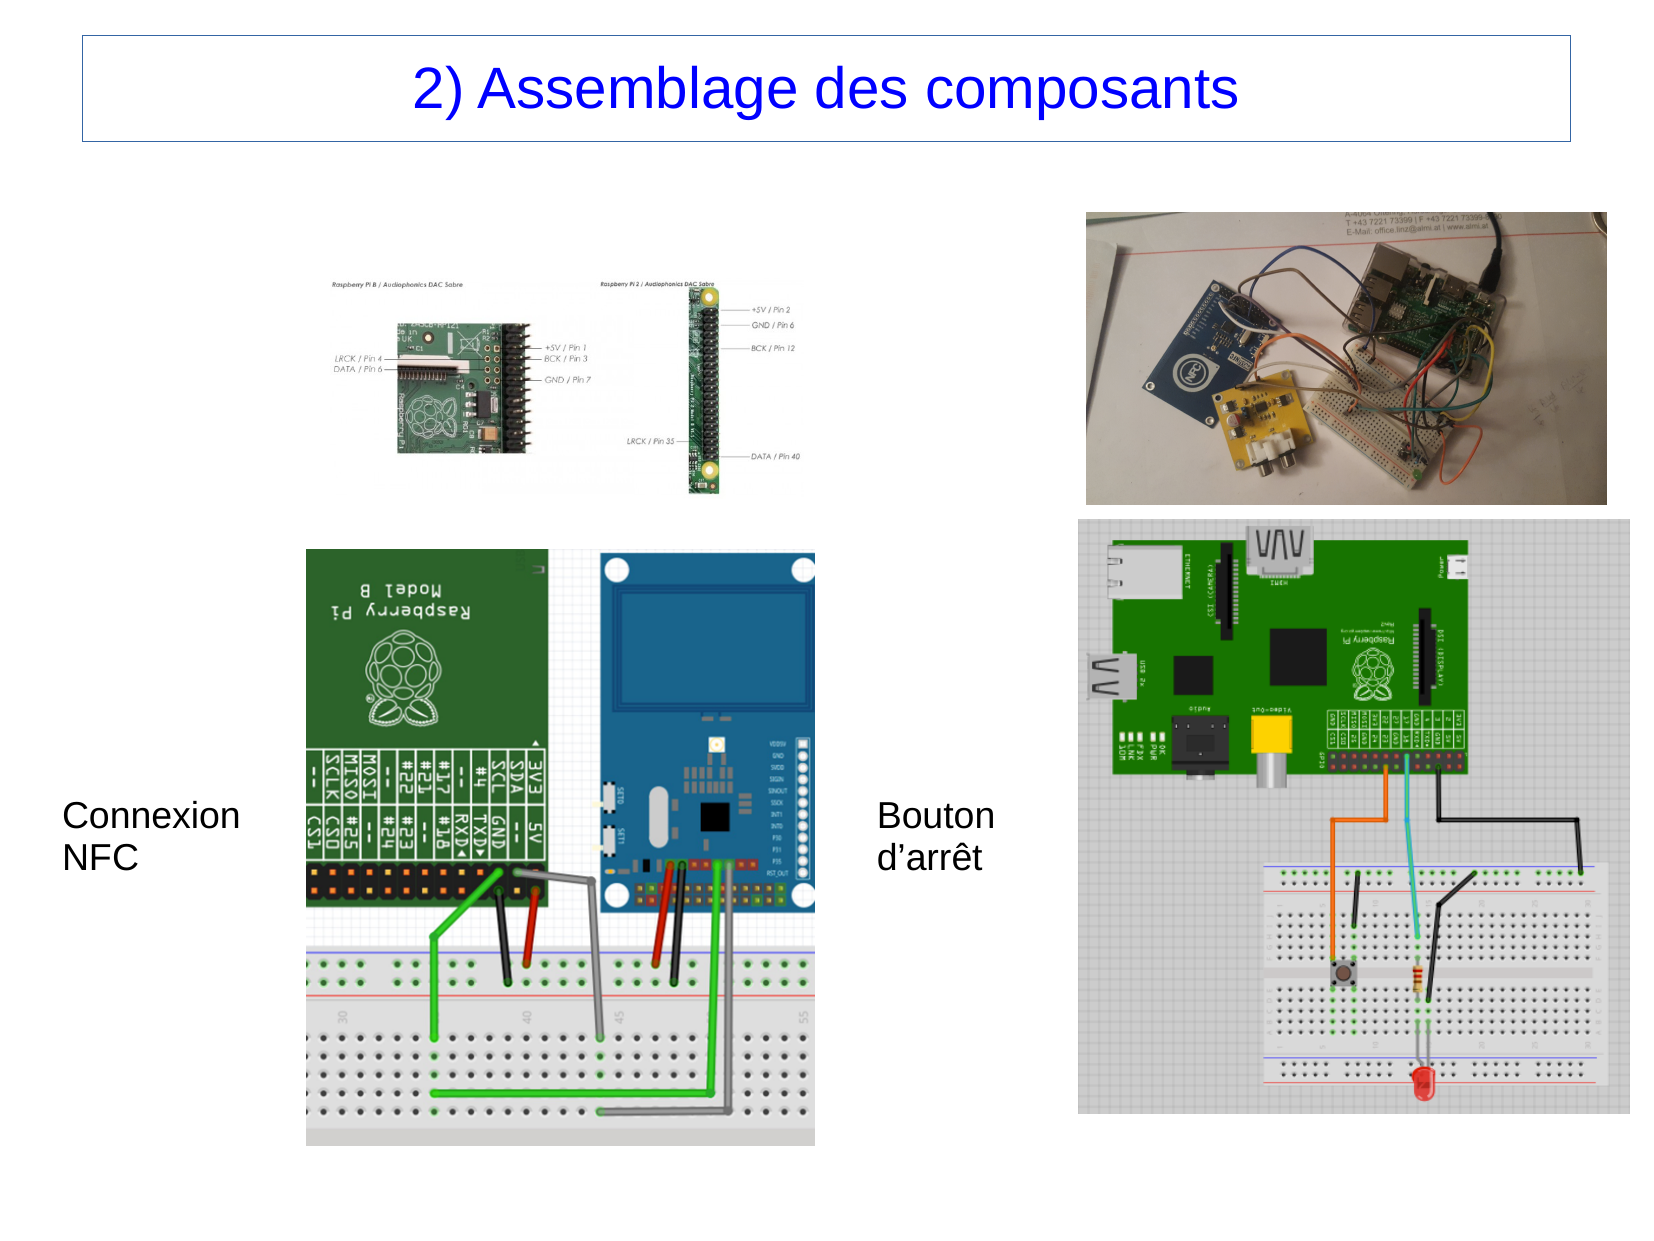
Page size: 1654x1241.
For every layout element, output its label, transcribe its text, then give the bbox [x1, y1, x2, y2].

title 2) Assemblage des composants [82, 35, 1571, 142]
picture [1078, 519, 1630, 1114]
picture [306, 153, 815, 1146]
picture [1086, 212, 1607, 505]
text_box Connexion NFC [47, 787, 308, 886]
text_box Bouton d’arrêt [862, 787, 1075, 886]
